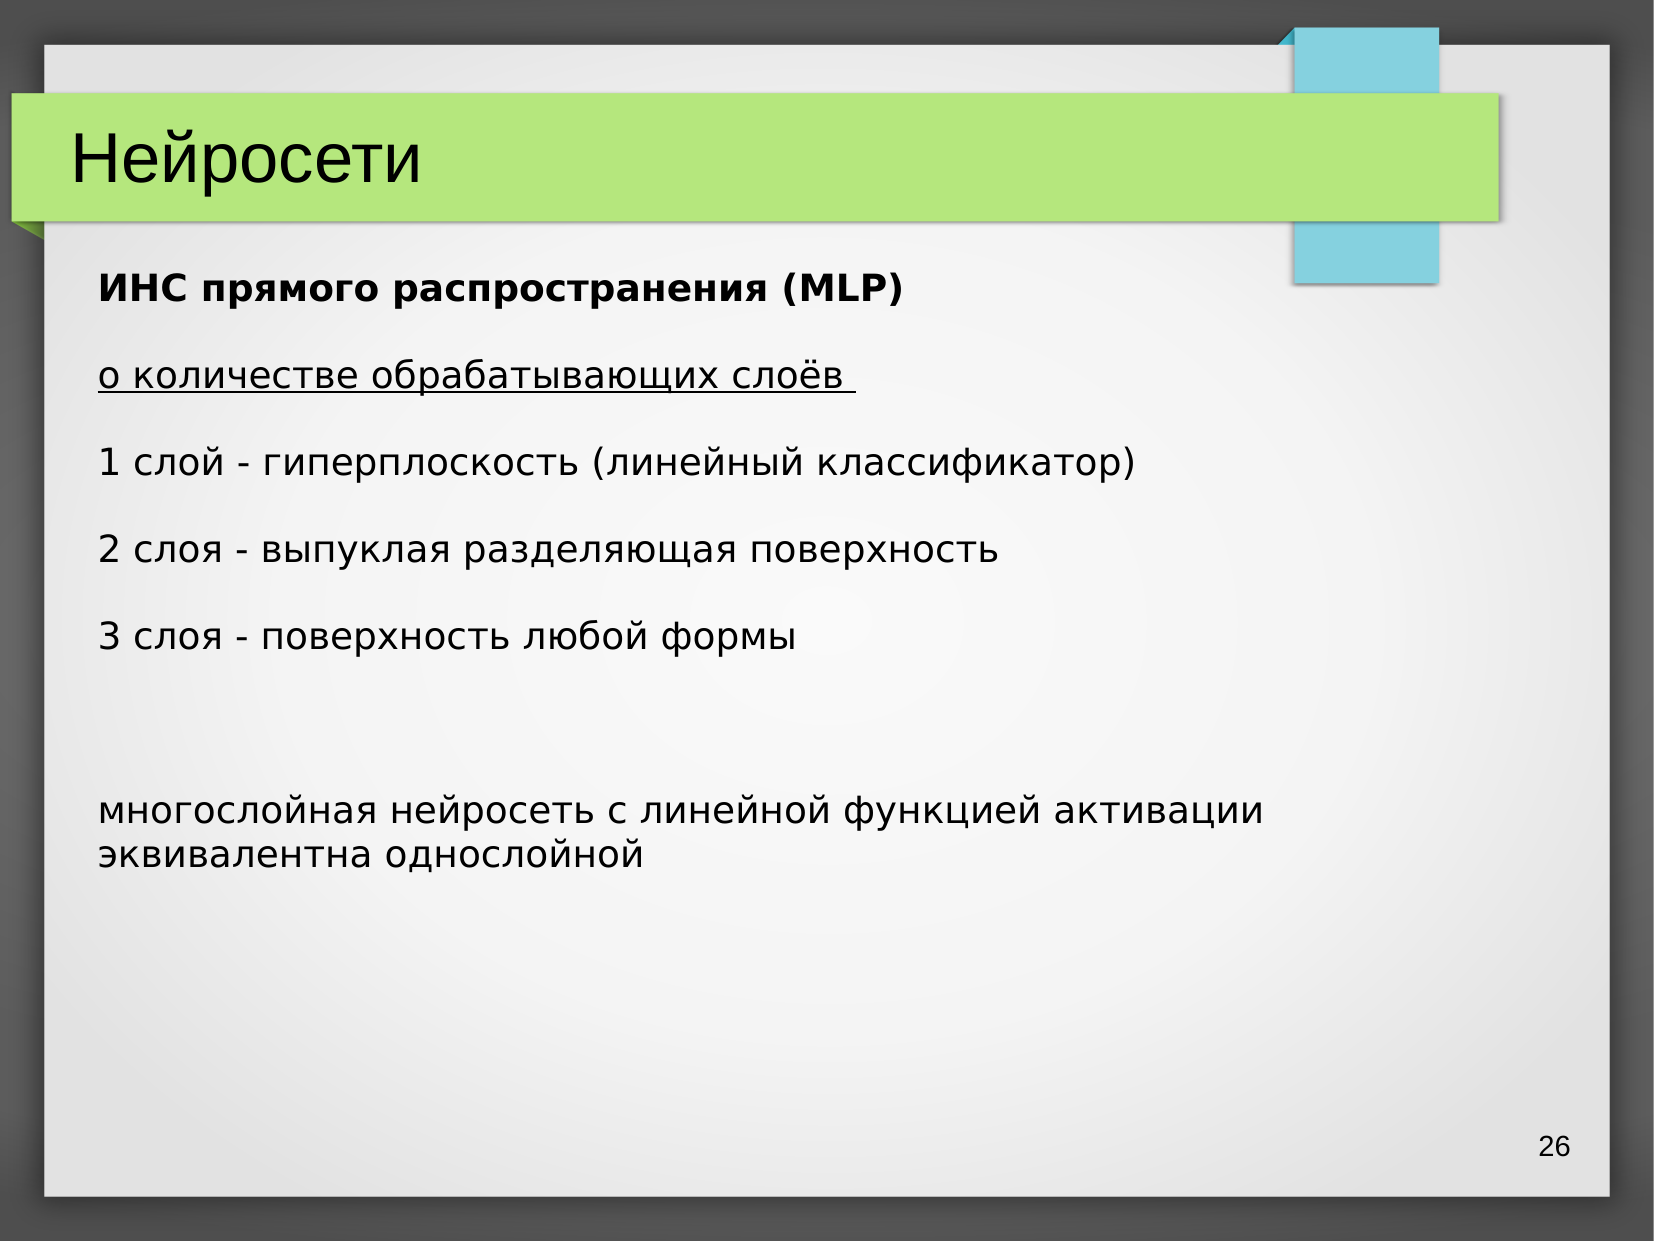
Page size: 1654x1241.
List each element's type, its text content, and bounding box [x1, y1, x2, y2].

title Нейросети [70, 118, 1205, 199]
text_box ИНС прямого распространения (MLP) о количестве обрабатывающих слоёв 1 слой - гиперплоскость (линейный классификатор) 2 слоя - выпуклая разделяющая поверхность 3 слоя - поверхность любой формы многослойная нейросеть с линейной функцией активации эквивалентна однослойной [82, 259, 1595, 884]
picture [0, 0, 1654, 1241]
